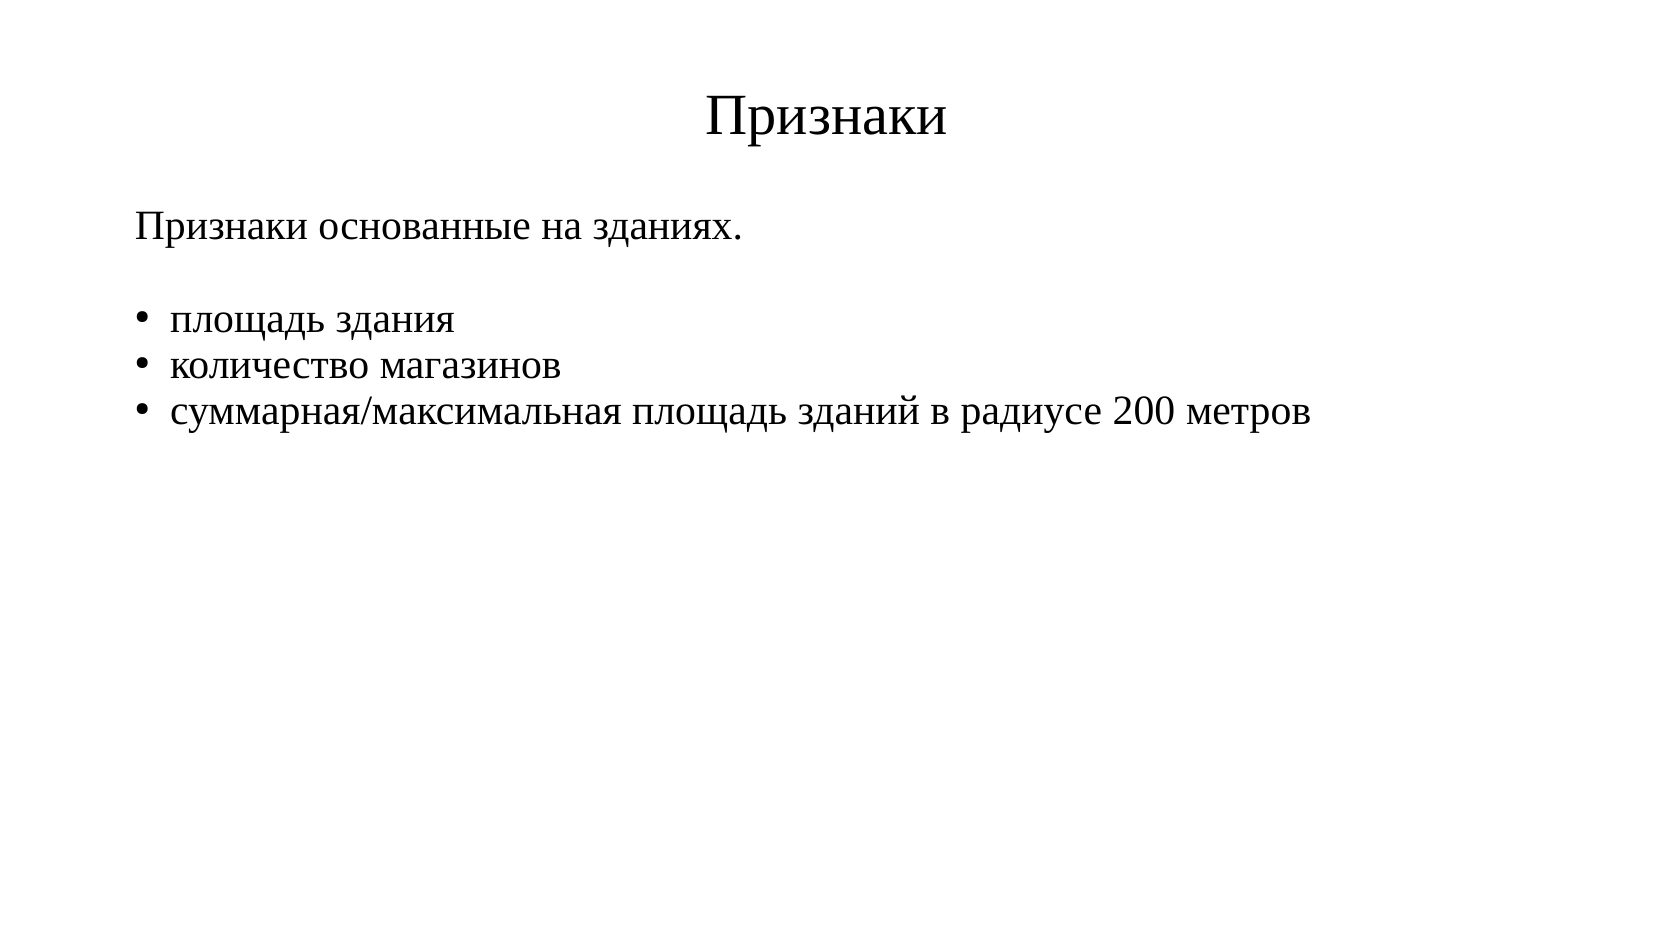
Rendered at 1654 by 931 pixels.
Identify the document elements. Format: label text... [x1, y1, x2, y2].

text_box Признаки основанные на зданиях. площадь здания количество магазинов суммарная/максимальная площадь зданий в радиусе 200 метров [120, 195, 1326, 443]
text_box Признаки [690, 75, 963, 155]
